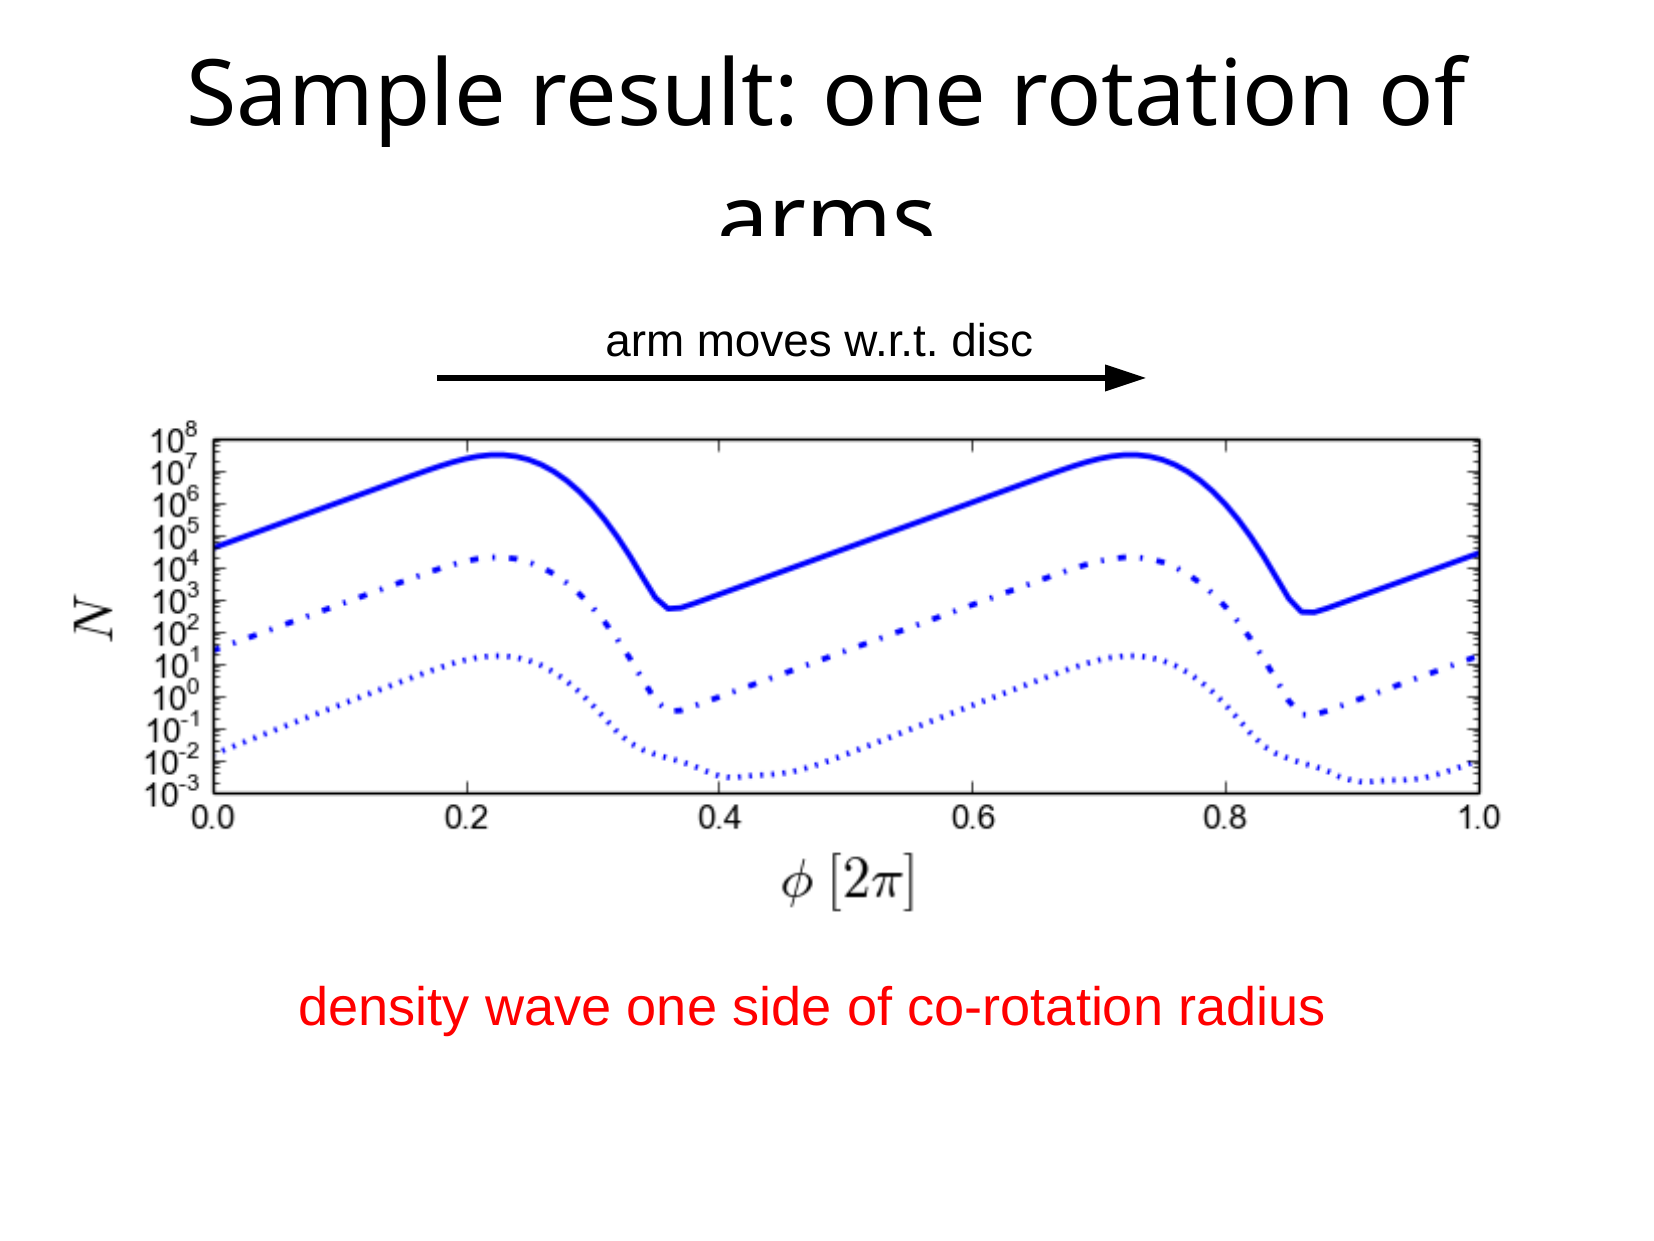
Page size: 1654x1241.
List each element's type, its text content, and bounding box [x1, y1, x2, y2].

text_box arm moves w.r.t. disc [590, 307, 1063, 425]
picture [8, 236, 1642, 969]
text_box density wave one side of co-rotation radius [283, 968, 1371, 1110]
title Sample result: one rotation of arms [82, 49, 1571, 236]
